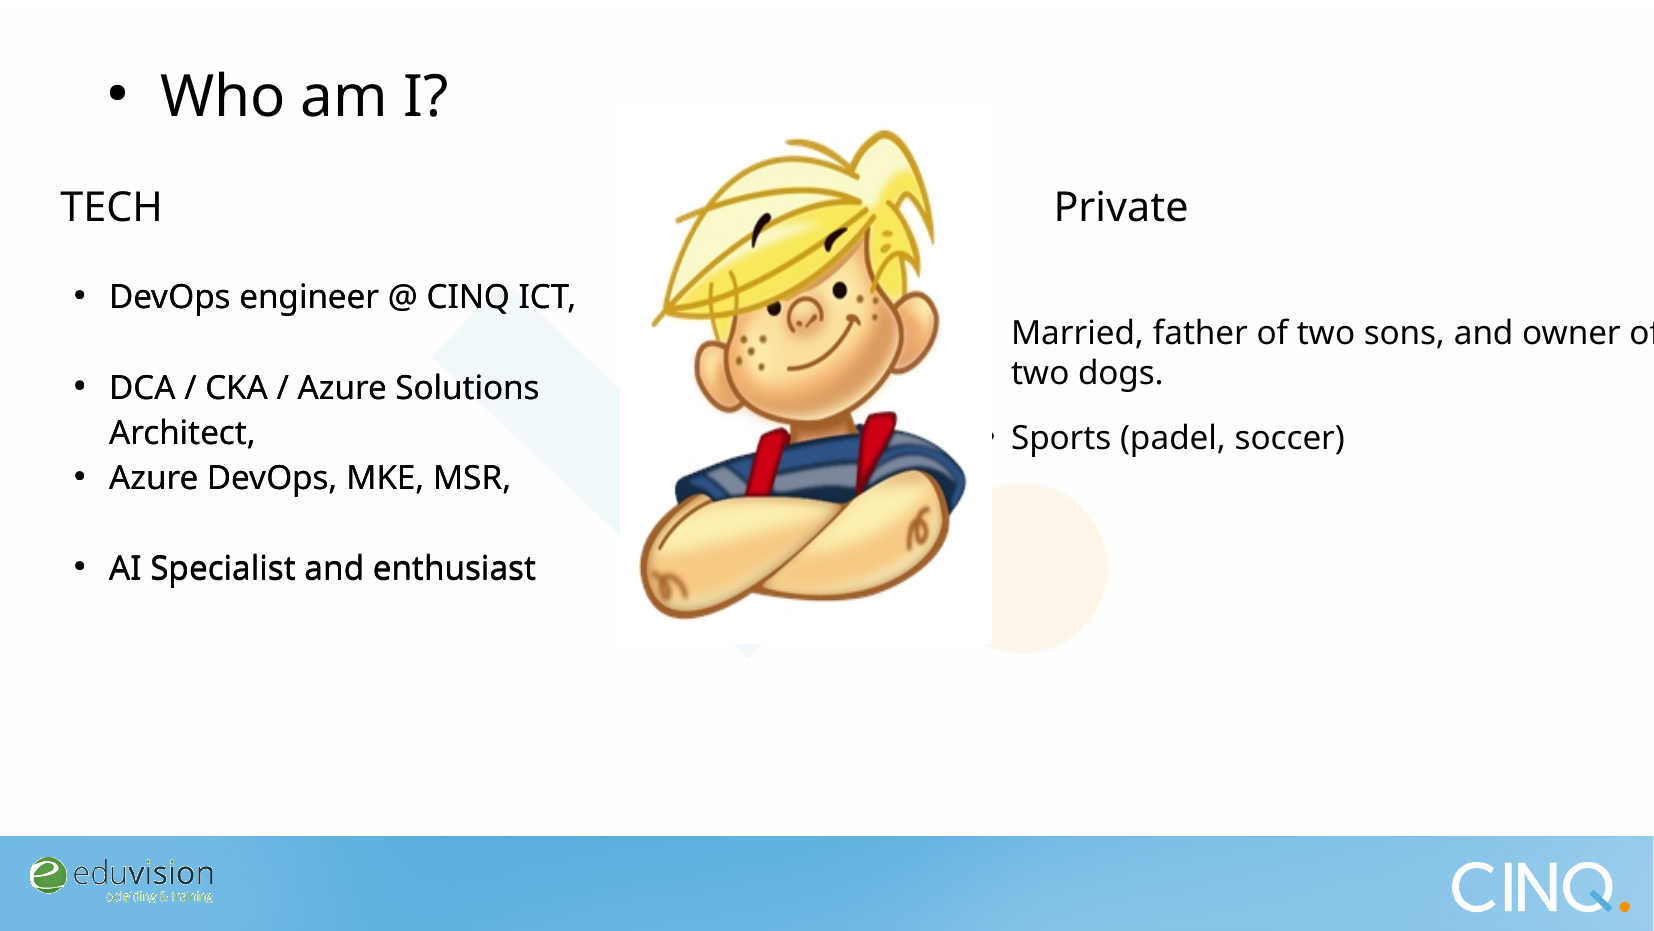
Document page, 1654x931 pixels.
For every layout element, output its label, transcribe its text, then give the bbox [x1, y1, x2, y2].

picture [0, 6, 1654, 931]
list TECH [348, 564, 358, 578]
text_box DevOps engineer @ CINQ ICT, DCA / CKA / Azure Solutions Architect, Azure DevOps, MKE, MSR, AI Specialist and enthusiast [59, 265, 709, 562]
list TECH [174, 564, 184, 578]
list Private Married, father of two sons, and owner of two dogs. Sports (padel, soccer) [974, 177, 1654, 779]
list Who am I? [81, 59, 1625, 105]
list TECH [0, 177, 621, 779]
list TECH [450, 562, 459, 578]
